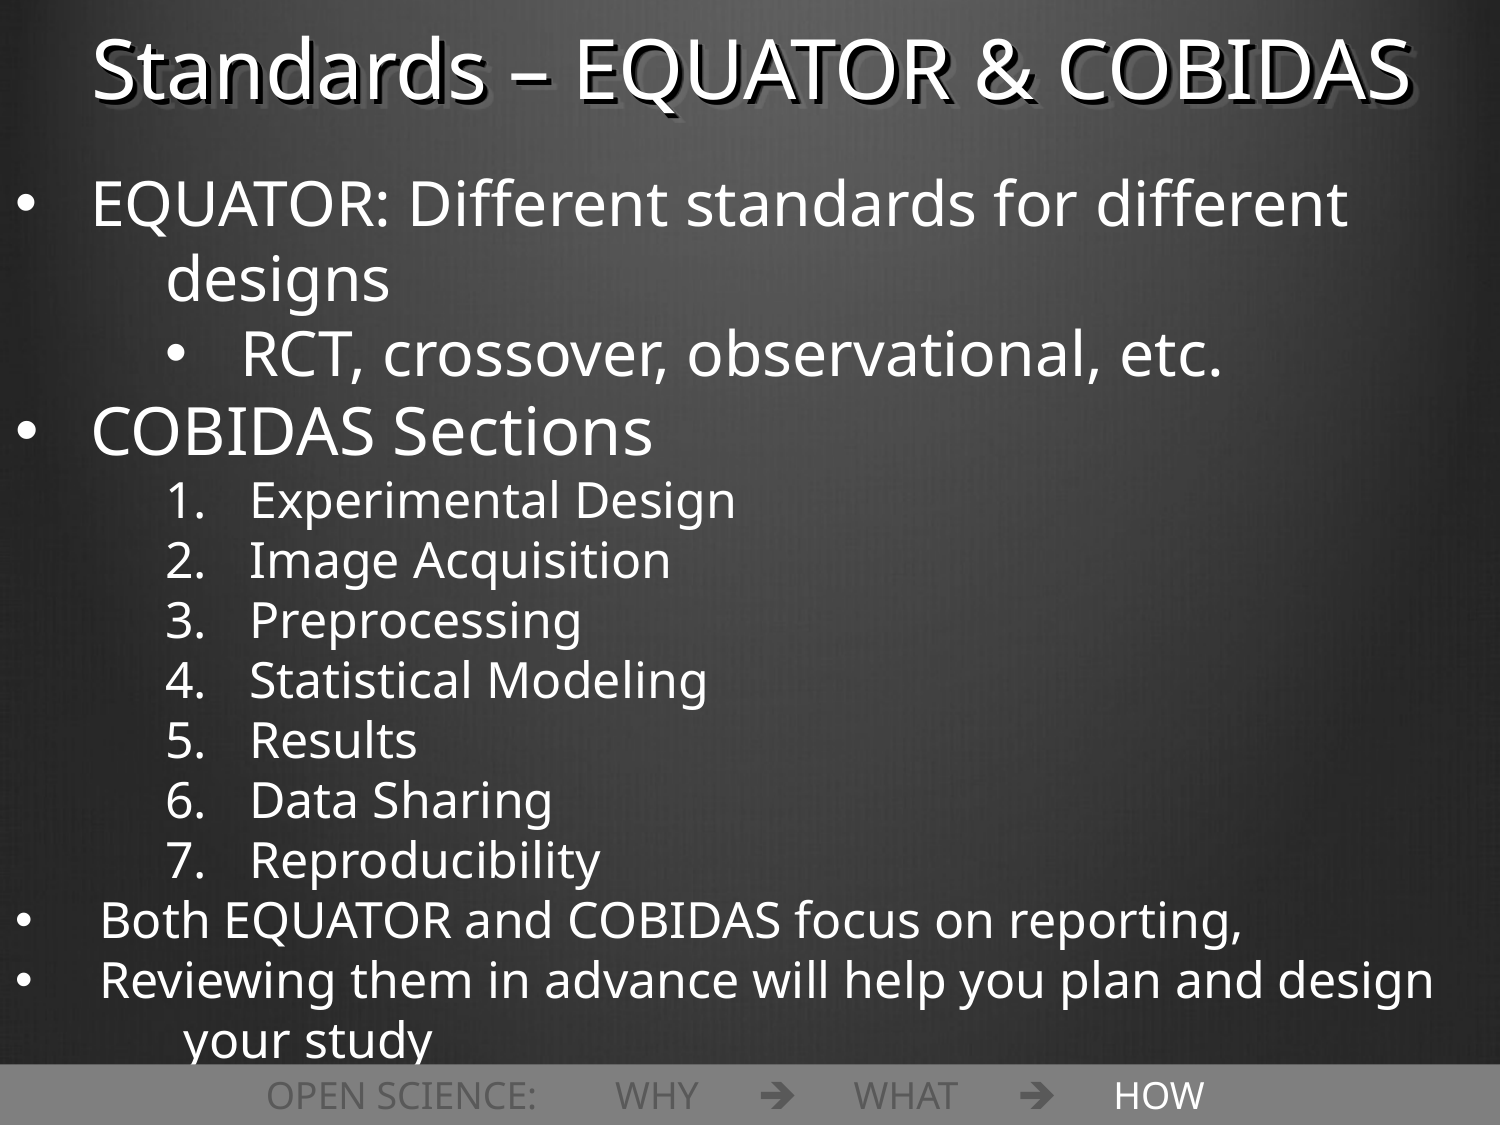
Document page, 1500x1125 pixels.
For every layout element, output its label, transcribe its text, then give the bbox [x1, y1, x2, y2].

title Standards – EQUATOR & COBIDAS [2, 0, 1500, 154]
text_box OPEN SCIENCE: WHY  WHAT  HOW [0, 1064, 1500, 1125]
text_box EQUATOR: Different standards for different designs RCT, crossover, observational, etc. COBIDAS Sections Experimental Design Image Acquisition Preprocessing Statistical Modeling Results Data Sharing Reproducibility Both EQUATOR and COBIDAS focus on reporting, Reviewing them in advance will help you plan and design your study Also useful reference when reviewing papers [0, 157, 1500, 1064]
